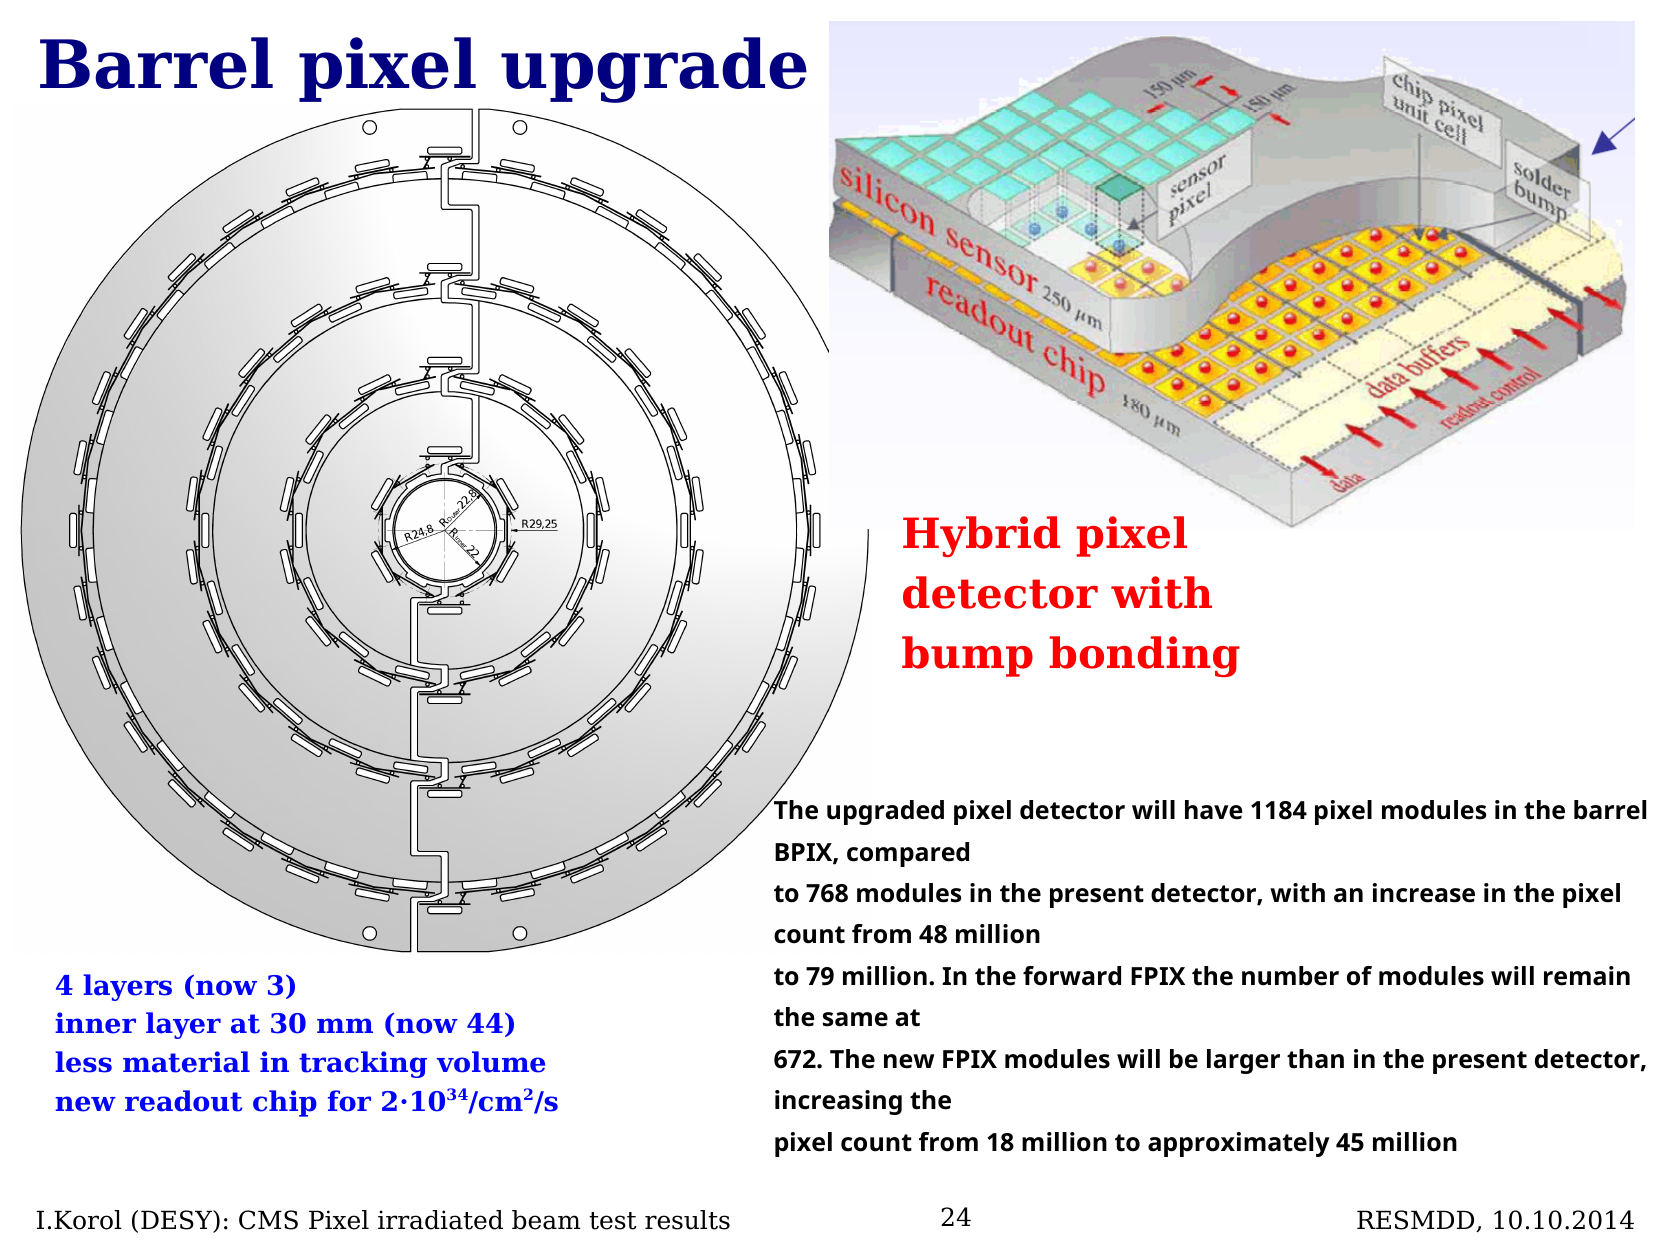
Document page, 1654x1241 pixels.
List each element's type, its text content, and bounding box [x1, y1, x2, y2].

picture [13, 21, 1635, 957]
title Barrel pixel upgrade [22, 26, 827, 105]
text_box Hybrid pixel detector with bump bonding [901, 498, 1241, 668]
text_box The upgraded pixel detector will have 1184 pixel modules in the barrel BPIX, compared to 768 modules in the present detector, with an increase in the pixel count from 48 million to 79 million. In the forward FPIX the number of modules will remain the same at 672. The new FPIX modules will be larger than in the present detector, increasing the pixel count from 18 million to approximately 45 million [773, 785, 1654, 1186]
text_box 4 layers (now 3) inner layer at 30 mm (now 44) less material in tracking volume new readout chip for 2·1034/cm2/s [54, 963, 560, 1193]
